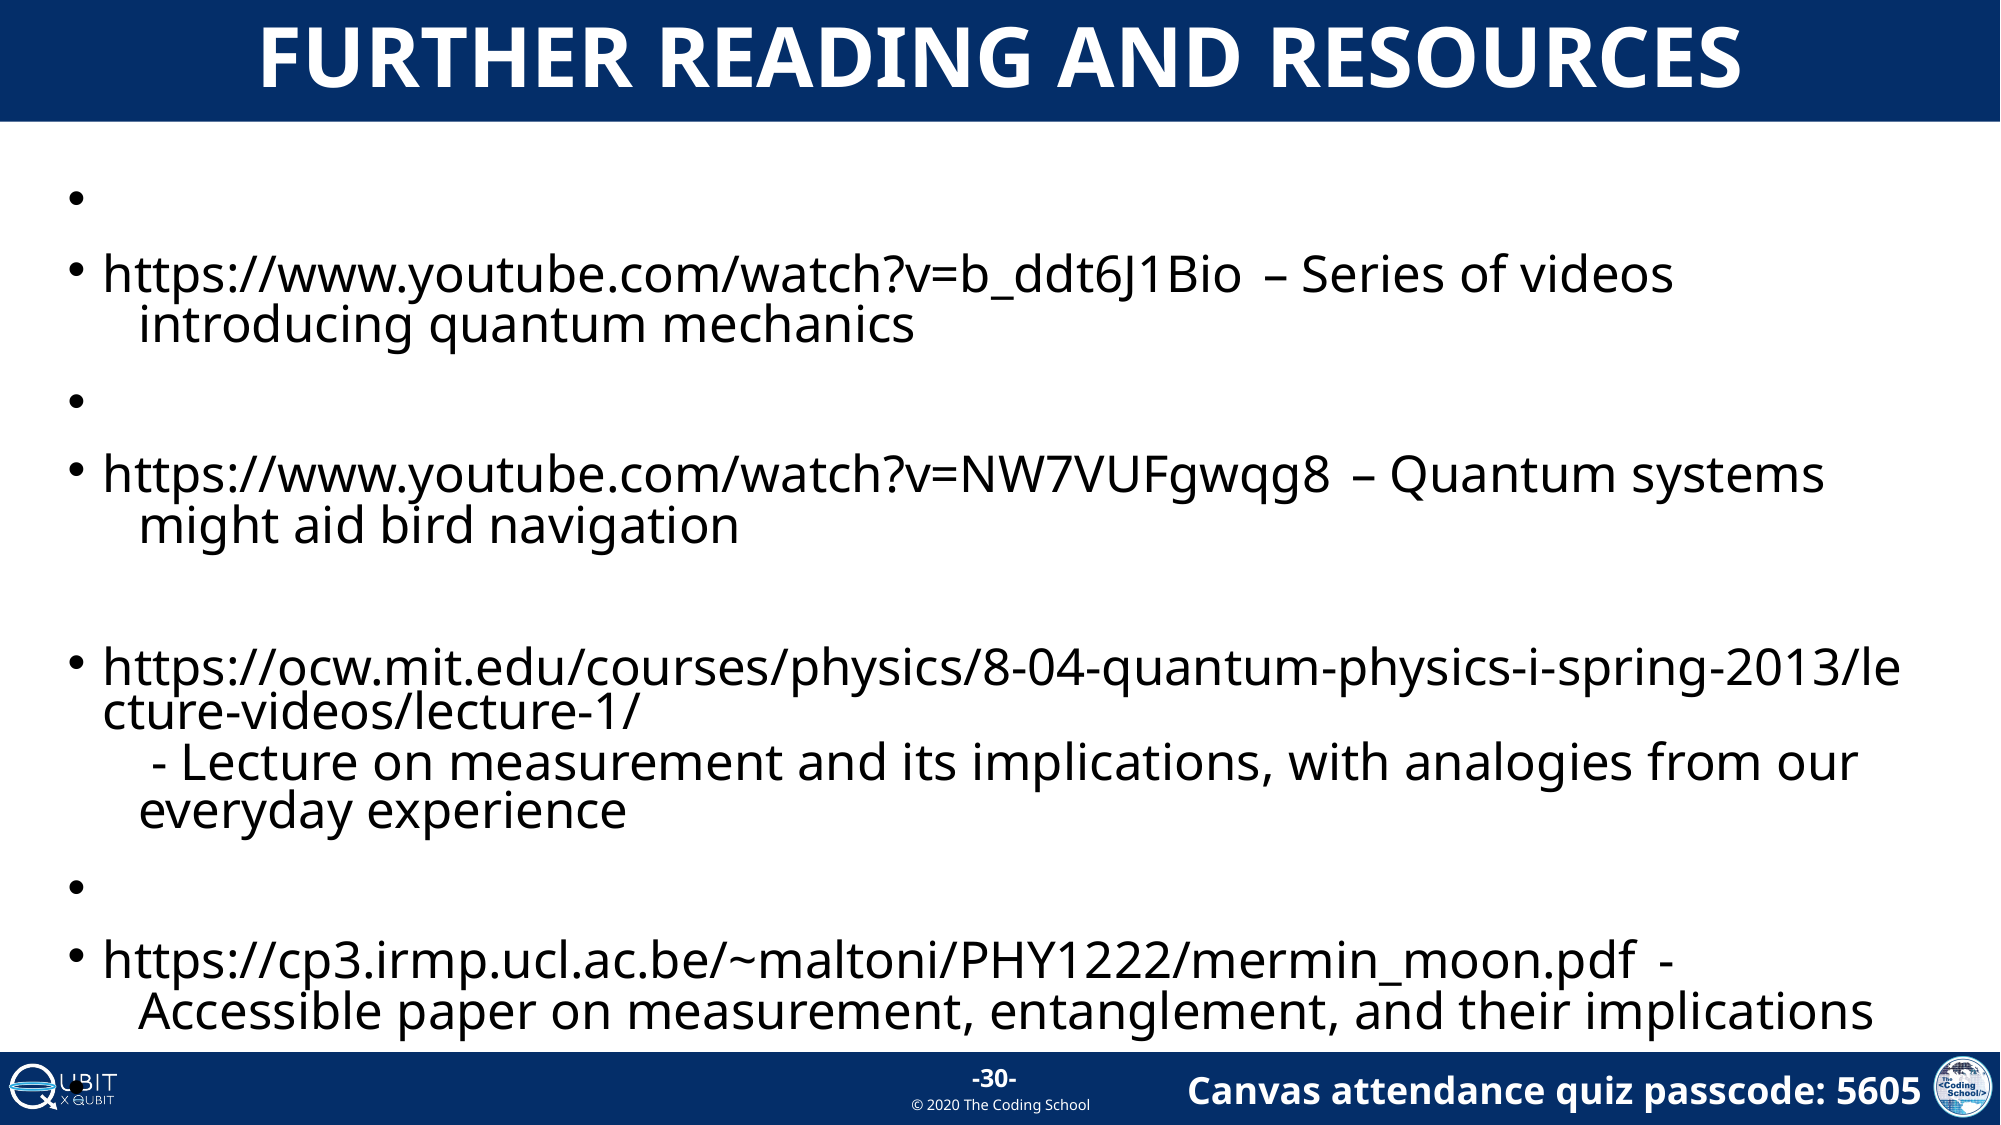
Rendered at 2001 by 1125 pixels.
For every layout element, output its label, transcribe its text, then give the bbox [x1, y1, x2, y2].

title Further Reading and resources [0, 0, 2000, 122]
text_box -30- [945, 1050, 1044, 1110]
list https://www.youtube.com/watch?v=b_ddt6J1Bio – Series of videos introducing quantum mechanics https://www.youtube.com/watch?v=NW7VUFgwqg8 – Quantum systems might aid bird navigation https://ocw.mit.edu/courses/physics/8-04-quantum-physics-i-spring-2013/lecture-videos/lecture-1/ - Lecture on measurement and its implications, with analogies from our everyday experience https://cp3.irmp.ucl.ac.be/~maltoni/PHY1222/mermin_moon.pdf - Accessible paper on measurement, entanglement, and their implications [52, 159, 1940, 1014]
